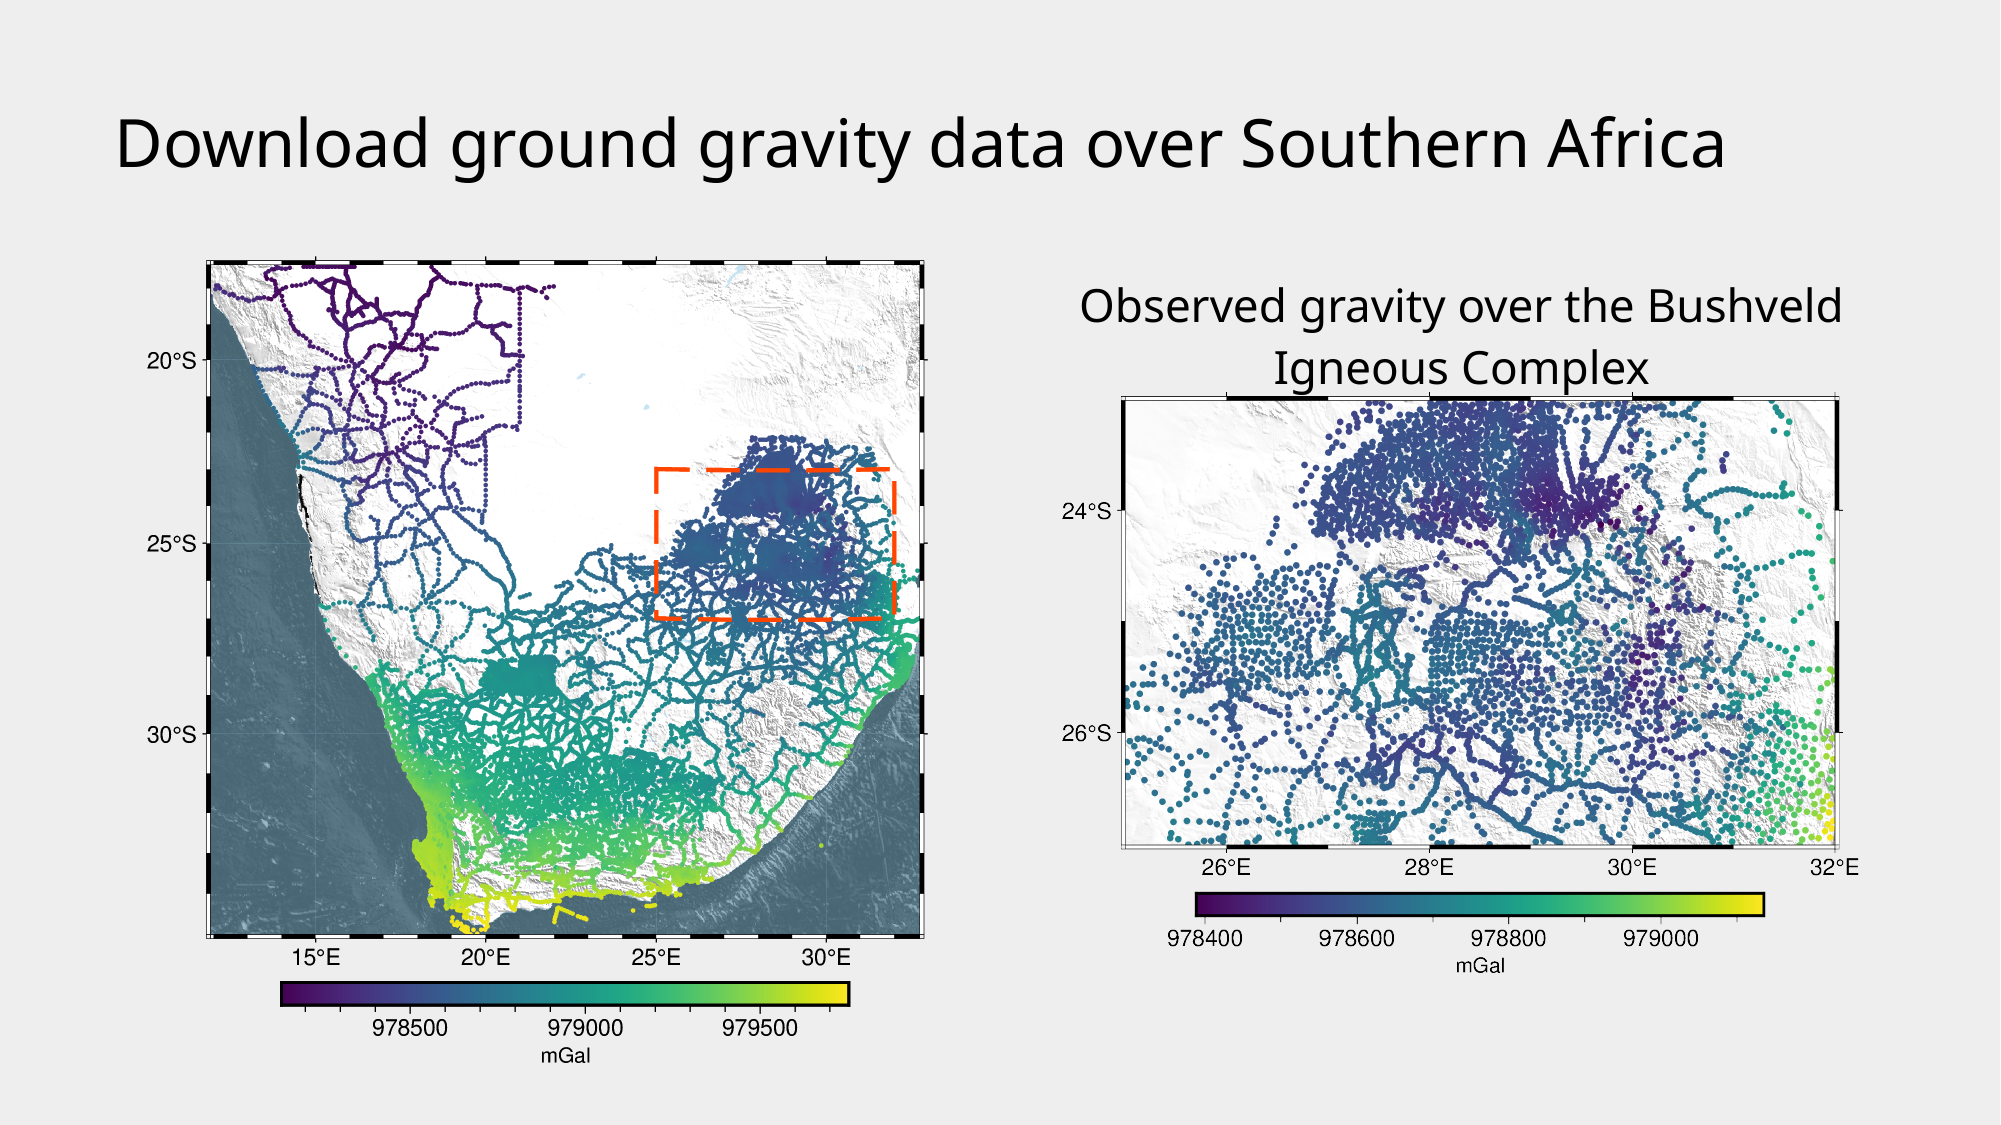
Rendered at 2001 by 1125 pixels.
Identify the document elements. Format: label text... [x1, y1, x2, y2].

text_box Download ground gravity data over Southern Africa [99, 88, 1872, 207]
text_box Observed gravity over the Bushveld Igneous Complex [1063, 265, 1861, 393]
picture [147, 256, 928, 1063]
picture [1062, 392, 1859, 973]
